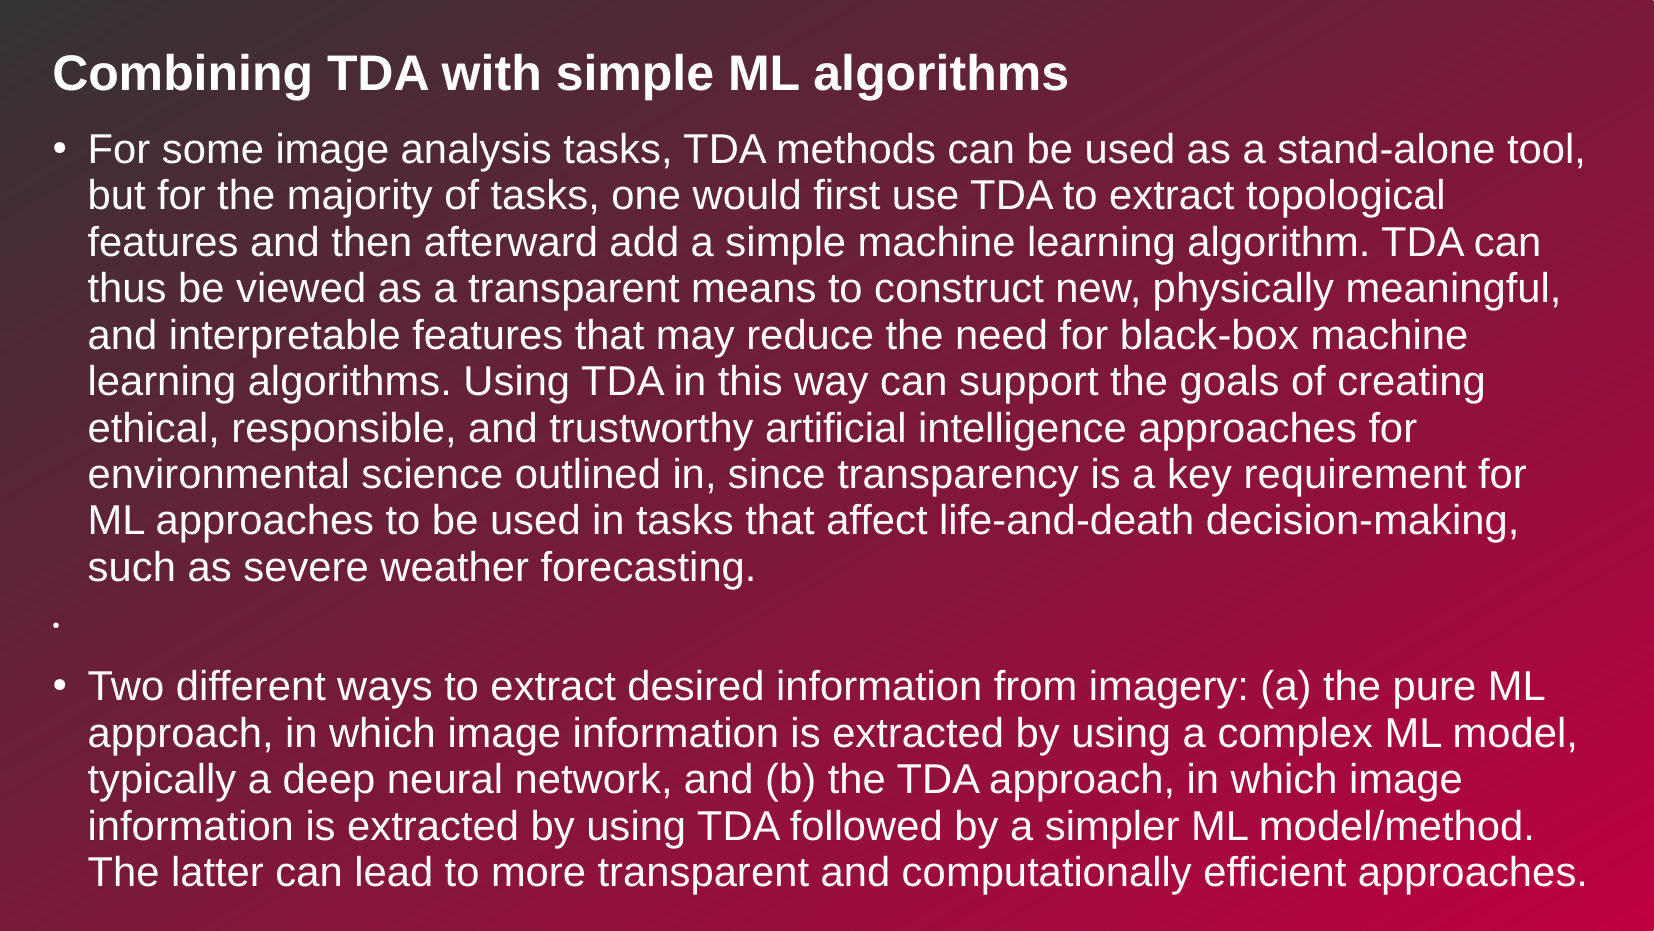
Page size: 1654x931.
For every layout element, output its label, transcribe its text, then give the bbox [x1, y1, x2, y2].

text_box Combining TDA with simple ML algorithms For some image analysis tasks, TDA methods can be used as a stand-alone tool, but for the majority of tasks, one would first use TDA to extract topological features and then afterward add a simple machine learning algorithm. TDA can thus be viewed as a transparent means to construct new, physically meaningful, and interpretable features that may reduce the need for black-box machine learning algorithms. Using TDA in this way can support the goals of creating ethical, responsible, and trustworthy artificial intelligence approaches for environmental science outlined in, since transparency is a key requirement for ML approaches to be used in tasks that affect life-and-death decision-making, such as severe weather forecasting. Two different ways to extract desired information from imagery: (a) the pure ML approach, in which image information is extracted by using a complex ML model, typically a deep neural network, and (b) the TDA approach, in which image information is extracted by using TDA followed by a simpler ML model/method. The latter can lead to more transparent and computationally efficient approaches. [37, 37, 1607, 903]
